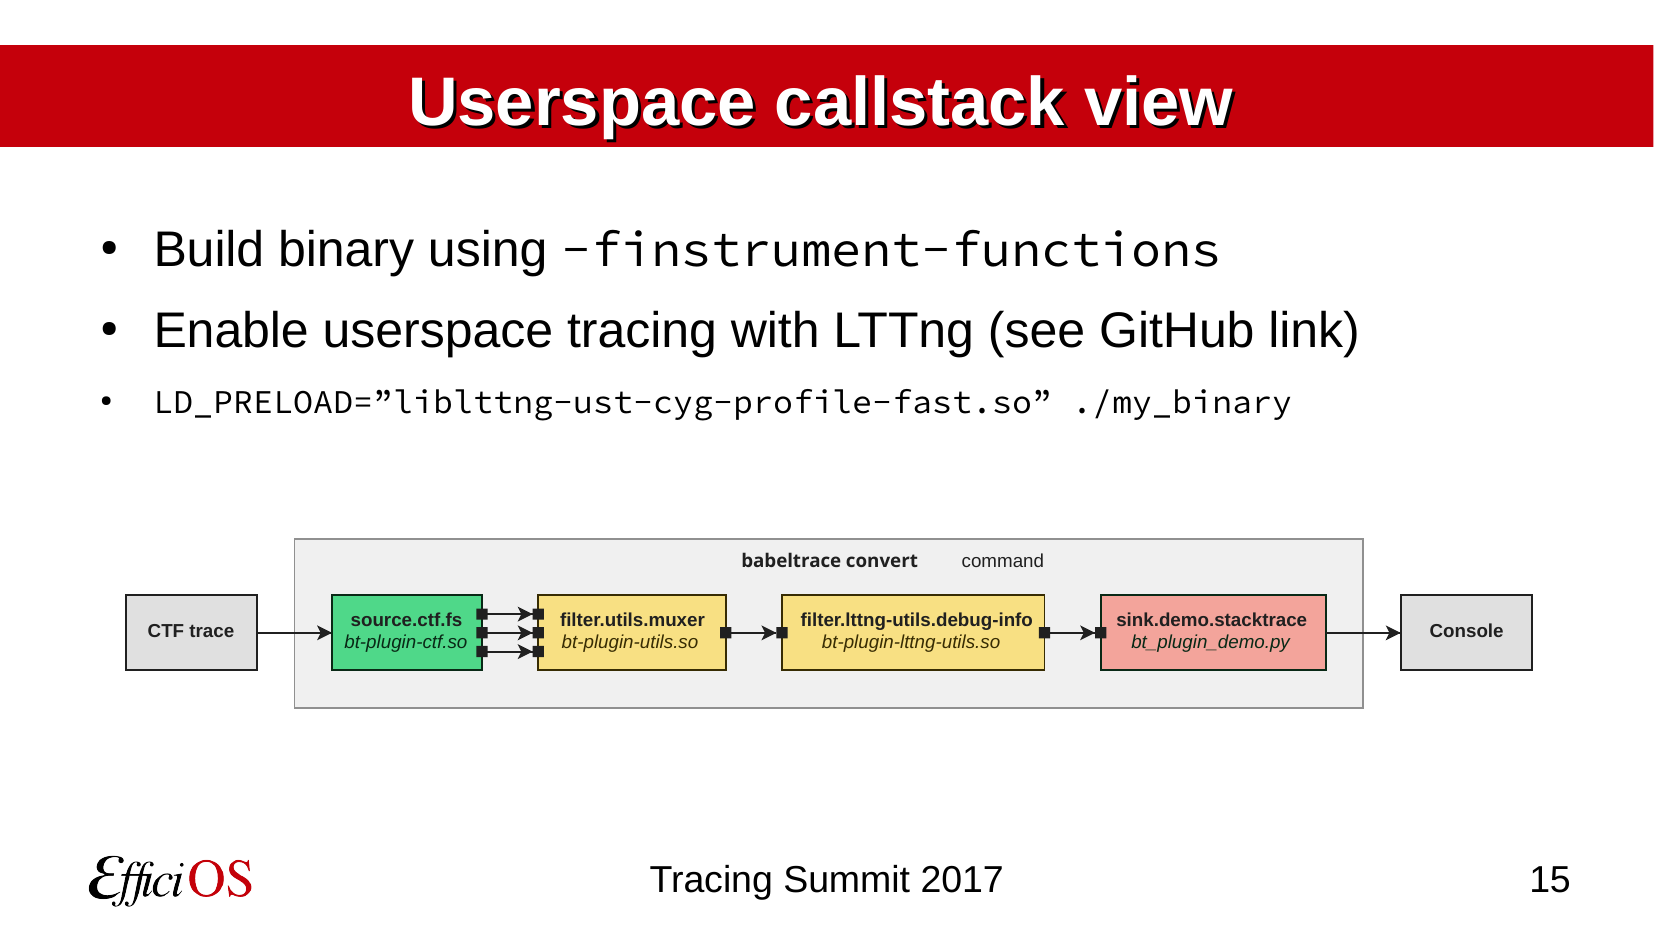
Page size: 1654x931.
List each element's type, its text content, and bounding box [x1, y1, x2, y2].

list Build binary using -finstrument-functions Enable userspace tracing with LTTng (see GitHub link) LD_PRELOAD=”liblttng-ust-cyg-profile-fast.so” ./my_binary [82, 217, 1571, 758]
picture [82, 853, 260, 910]
title Userspace callstack view [76, 24, 1565, 180]
picture [124, 537, 1534, 710]
